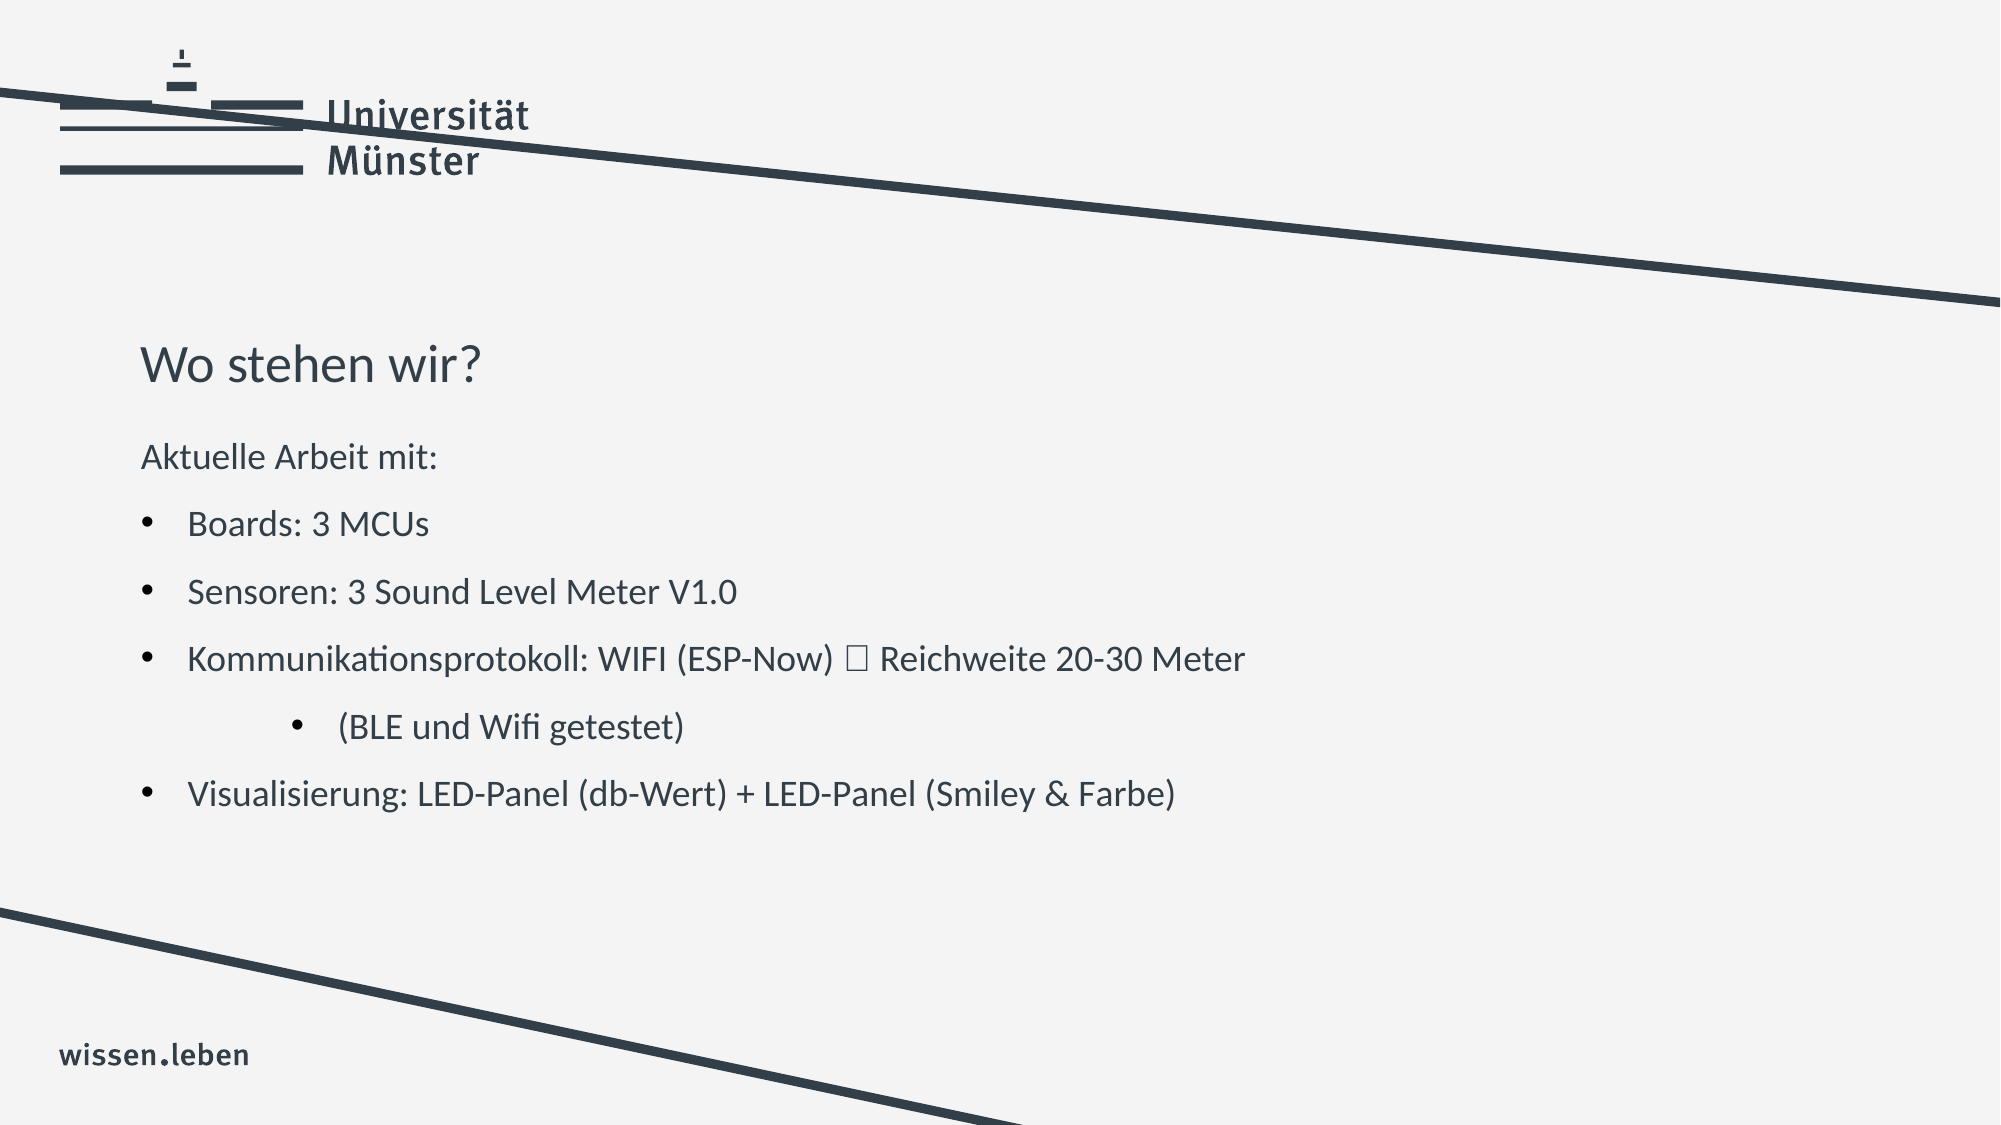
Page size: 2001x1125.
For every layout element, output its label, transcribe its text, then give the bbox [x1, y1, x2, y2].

text_box Wo stehen wir? [125, 320, 1407, 402]
text_box Aktuelle Arbeit mit: Boards: 3 MCUs Sensoren: 3 Sound Level Meter V1.0 Kommunikationsprotokoll: WIFI (ESP-Now)  Reichweite 20-30 Meter (BLE und Wifi getestet) Visualisierung: LED-Panel (db-Wert) + LED-Panel (Smiley & Farbe) [125, 401, 1828, 872]
